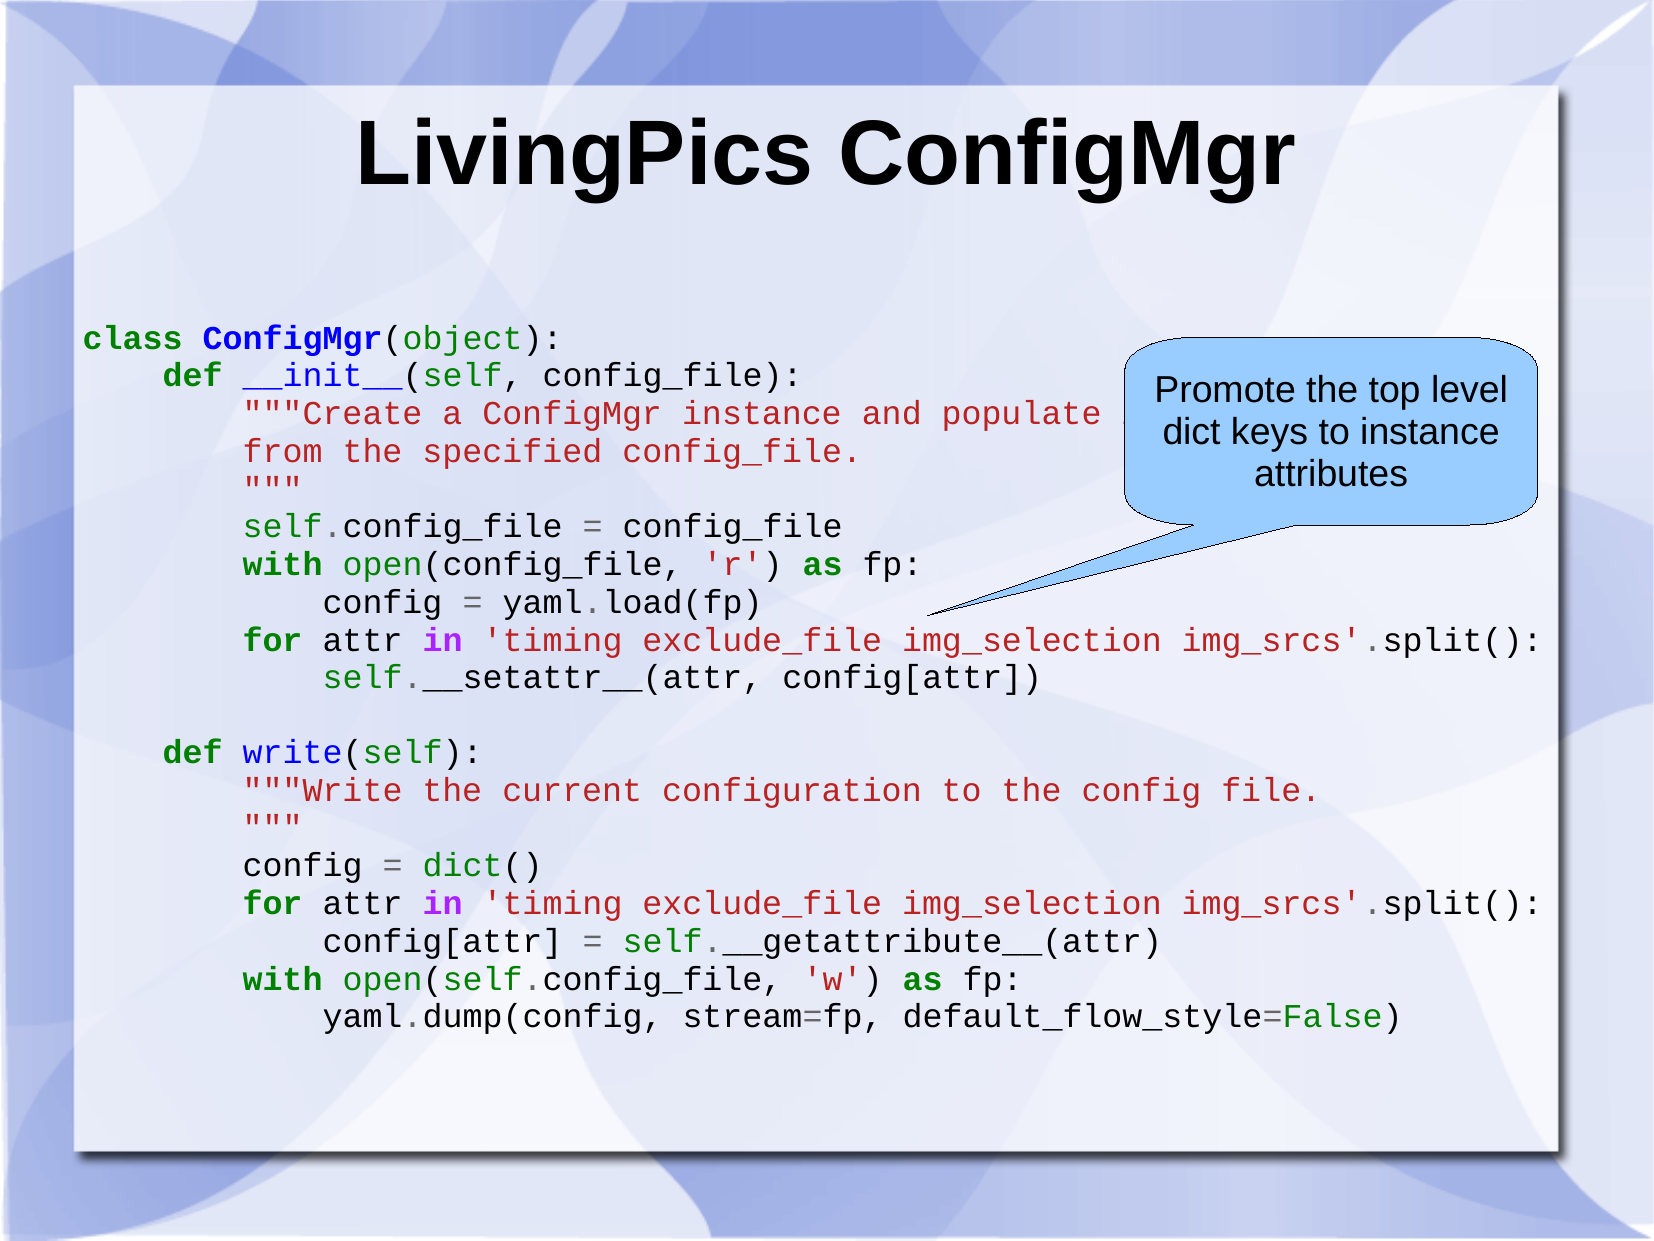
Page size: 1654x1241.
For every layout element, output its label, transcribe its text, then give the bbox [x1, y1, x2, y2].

title LivingPics ConfigMgr [82, 101, 1571, 205]
text_box Promote the top level dict keys to instance attributes [927, 337, 1538, 616]
text_box class ConfigMgr(object): def __init__(self, config_file): """Create a ConfigMgr instance and populate its attributes from the specified config_file. """ self.config_file = config_file with open(config_file, 'r') as fp: config = yaml.load(fp) for attr in 'timing exclude_file img_selection img_srcs'.split(): self.__setattr__(attr, config[attr]) def write(self): """Write the current configuration to the config file. """ config = dict() for attr in 'timing exclude_file img_selection img_srcs'.split(): config[attr] = self.__getattribute__(attr) with open(self.config_file, 'w') as fp: yaml.dump(config, stream=fp, default_flow_style=False) [82, 321, 1571, 1038]
picture [0, 0, 1654, 1241]
